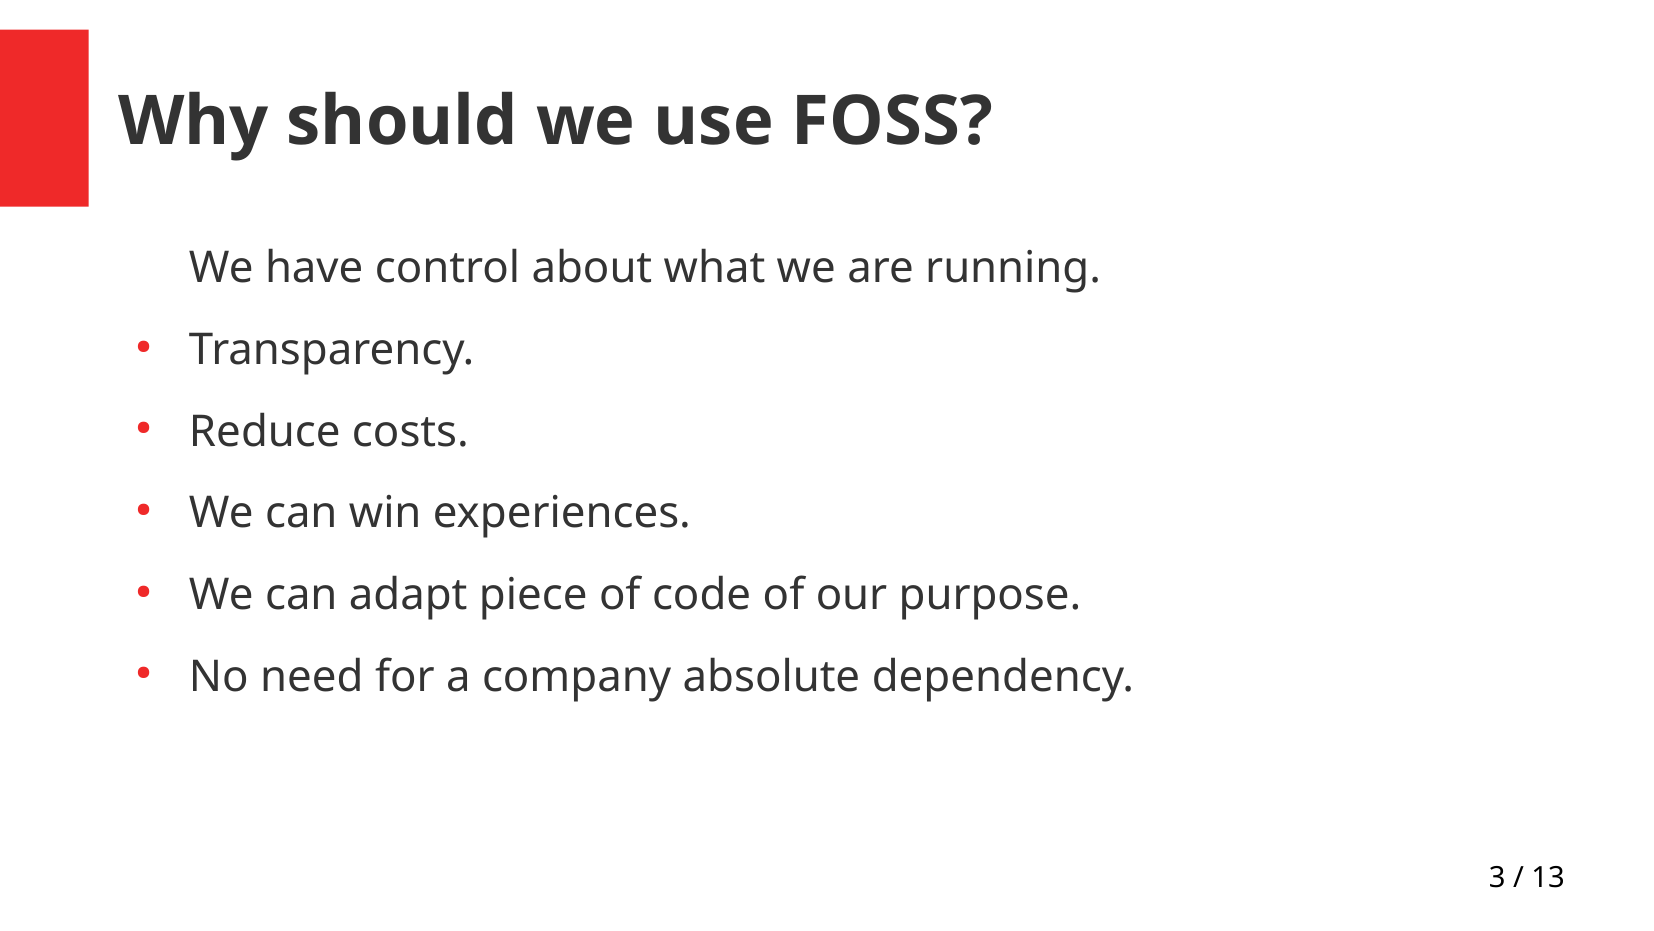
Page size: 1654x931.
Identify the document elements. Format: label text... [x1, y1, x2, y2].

title Why should we use FOSS? [118, 29, 1595, 207]
list We have control about what we are running. Transparency. Reduce costs. We can win experiences. We can adapt piece of code of our purpose. No need for a company absolute dependency. [118, 236, 1595, 798]
